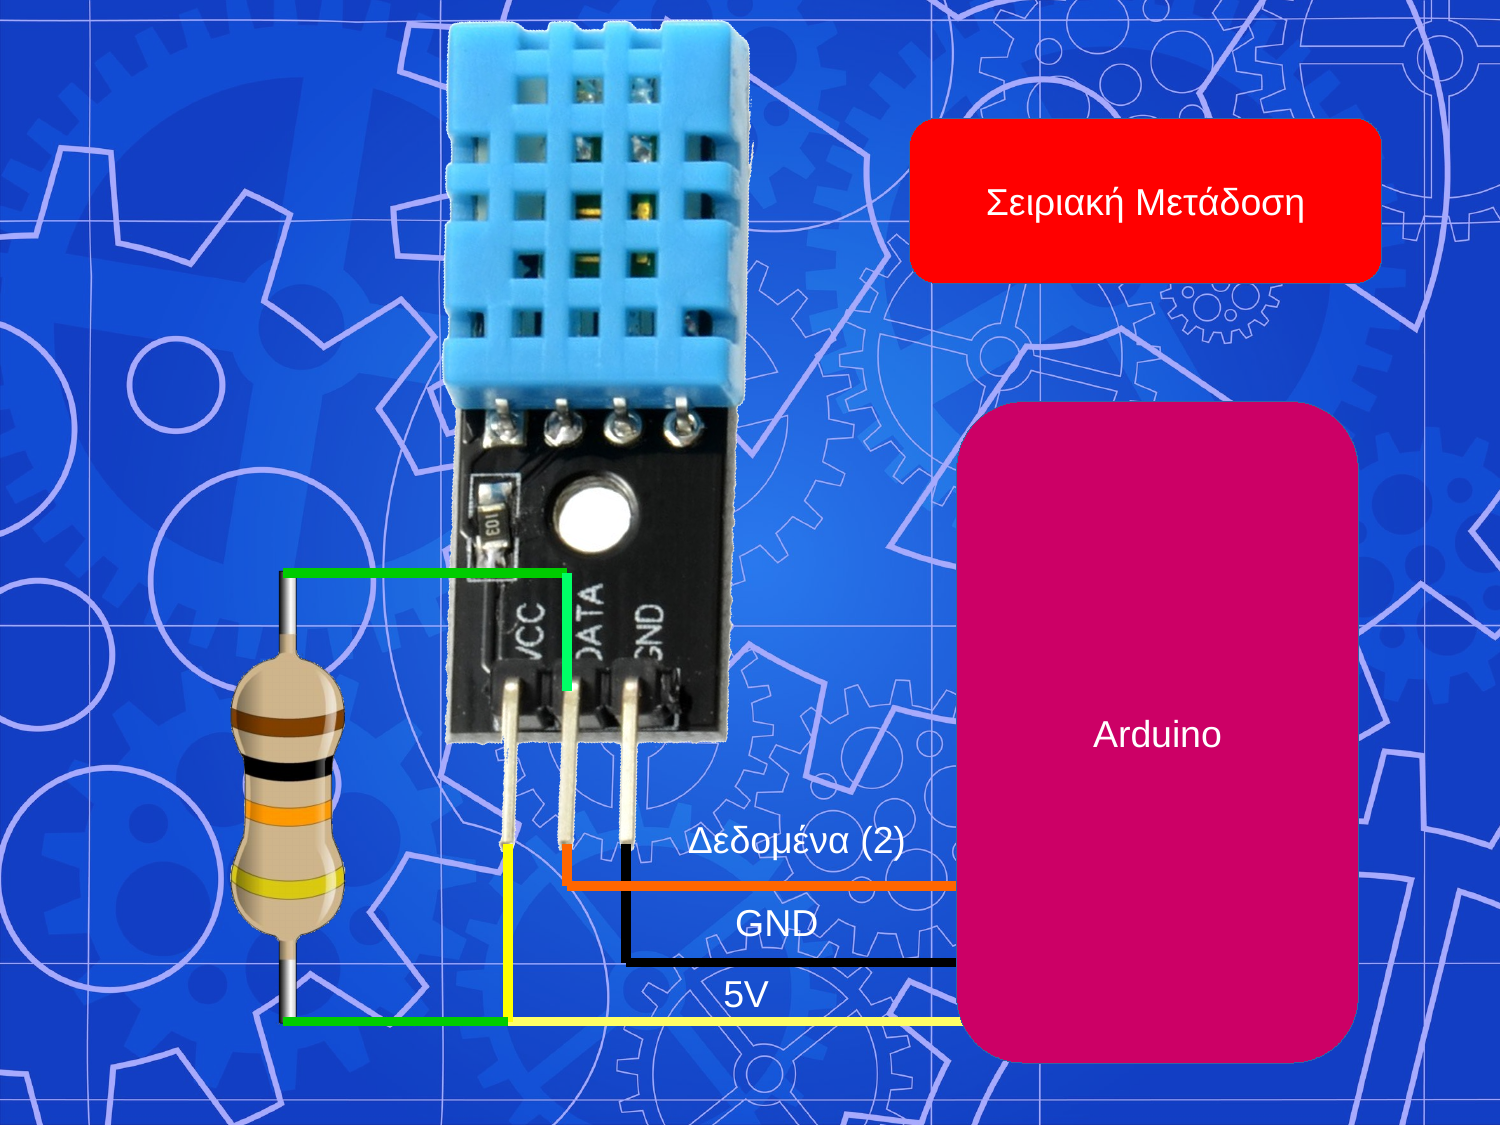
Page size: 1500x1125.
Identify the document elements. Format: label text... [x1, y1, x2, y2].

text_box Σειριακή Μετάδοση [909, 118, 1382, 284]
text_box GND [720, 891, 910, 952]
text_box 5V [708, 962, 898, 1023]
picture [0, 0, 1500, 1125]
text_box Arduino [956, 401, 1359, 1064]
text_box Δεδομένα (2) [673, 808, 934, 869]
